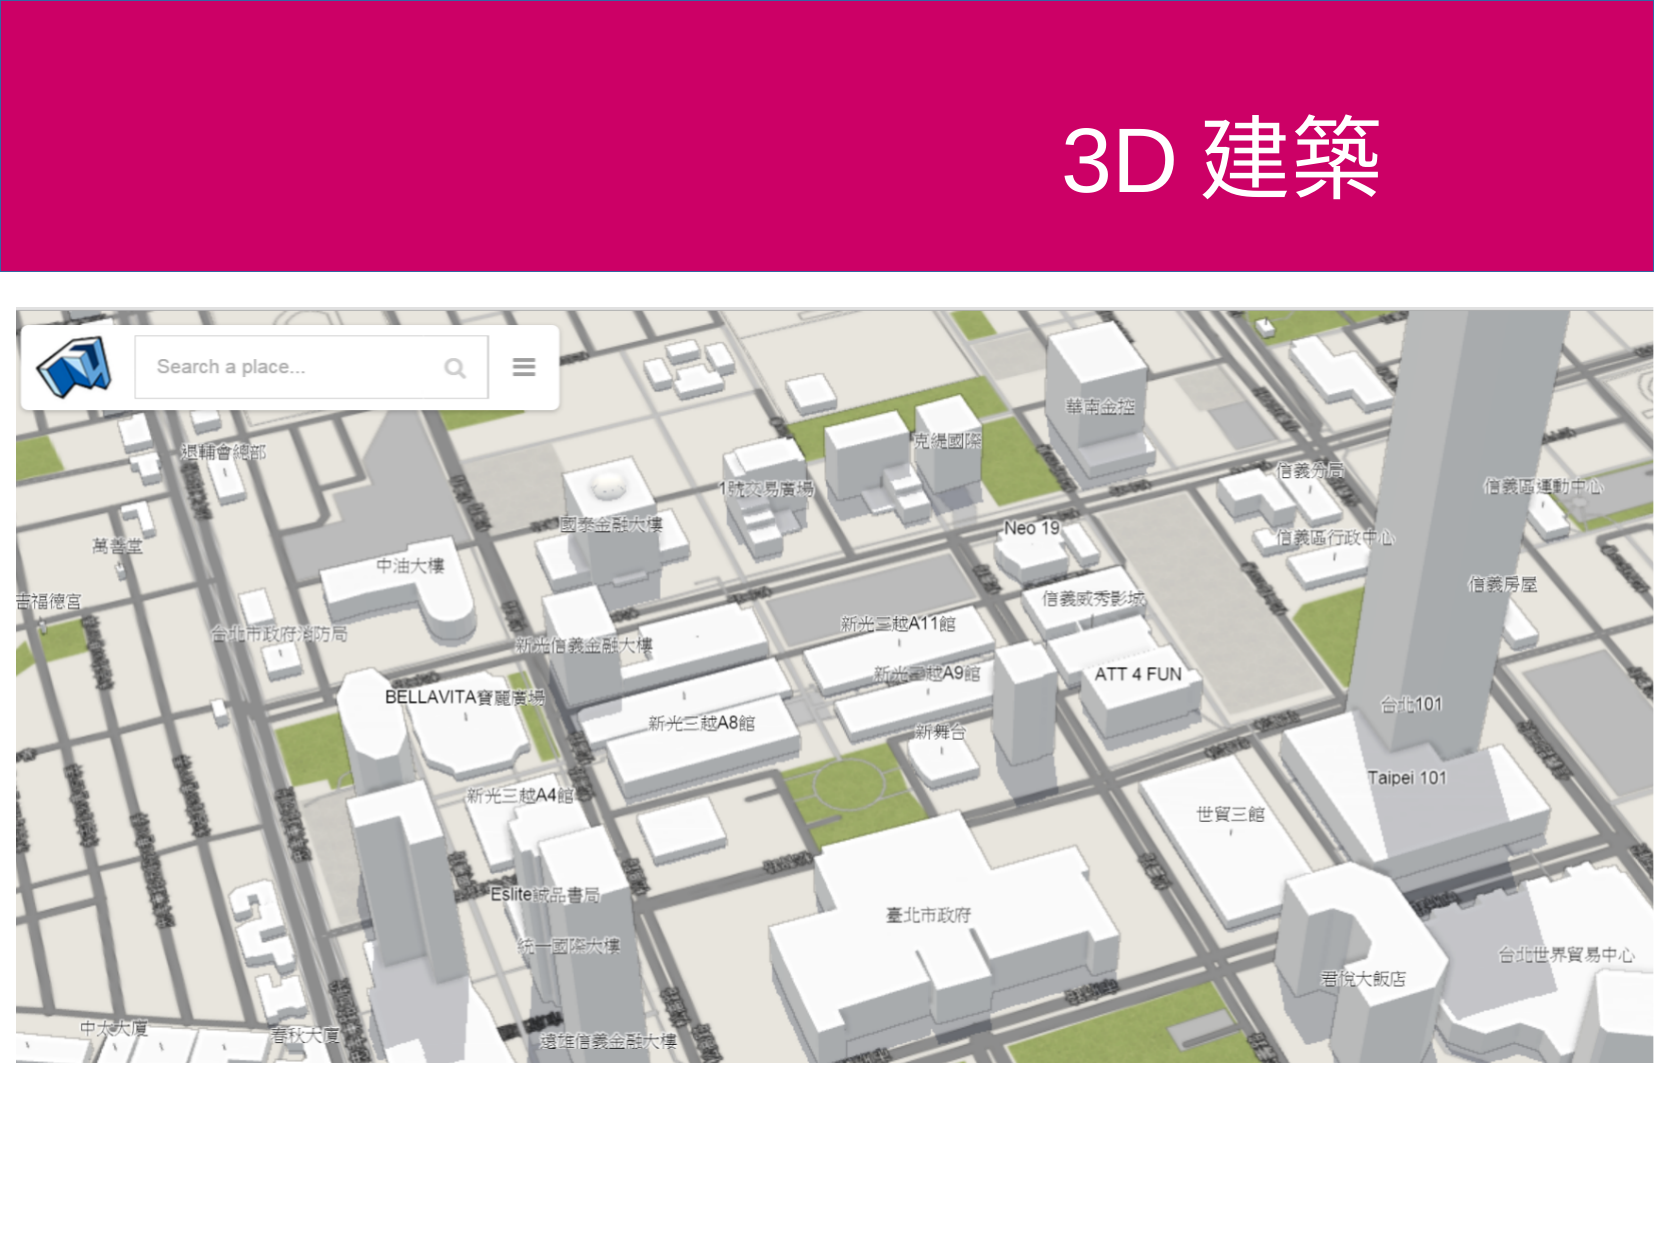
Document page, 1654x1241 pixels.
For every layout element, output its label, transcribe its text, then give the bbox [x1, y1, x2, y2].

title 3D建築 [874, 49, 1571, 257]
picture [16, 307, 1654, 1063]
